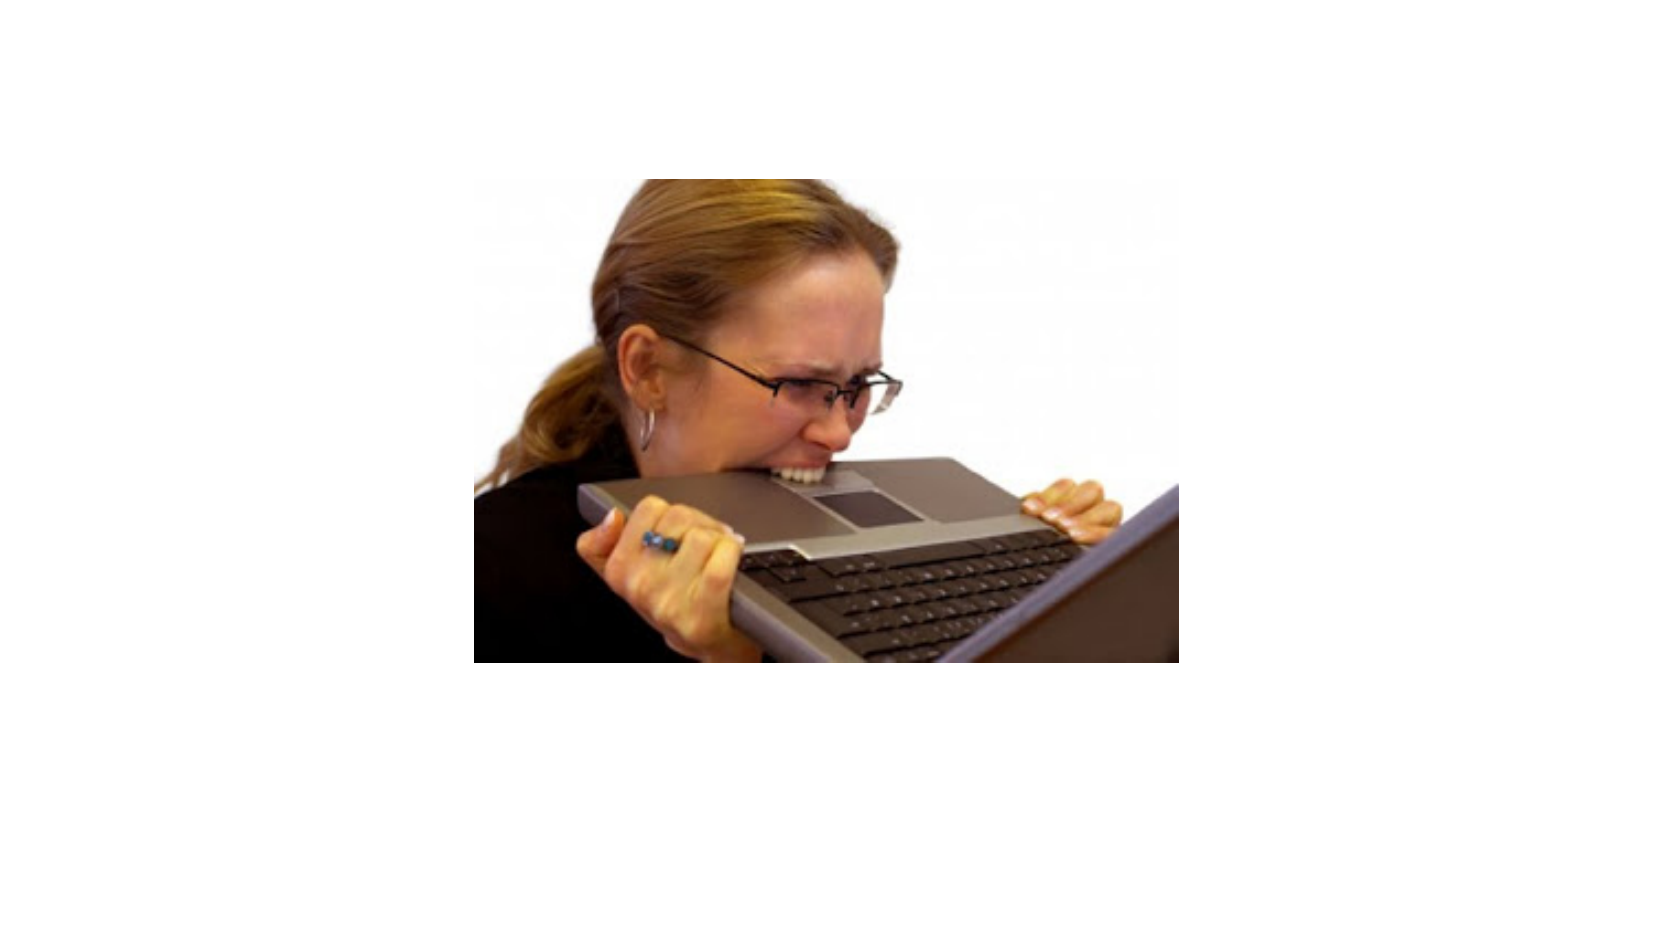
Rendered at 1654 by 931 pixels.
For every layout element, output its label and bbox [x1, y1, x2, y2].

picture [474, 179, 1179, 663]
